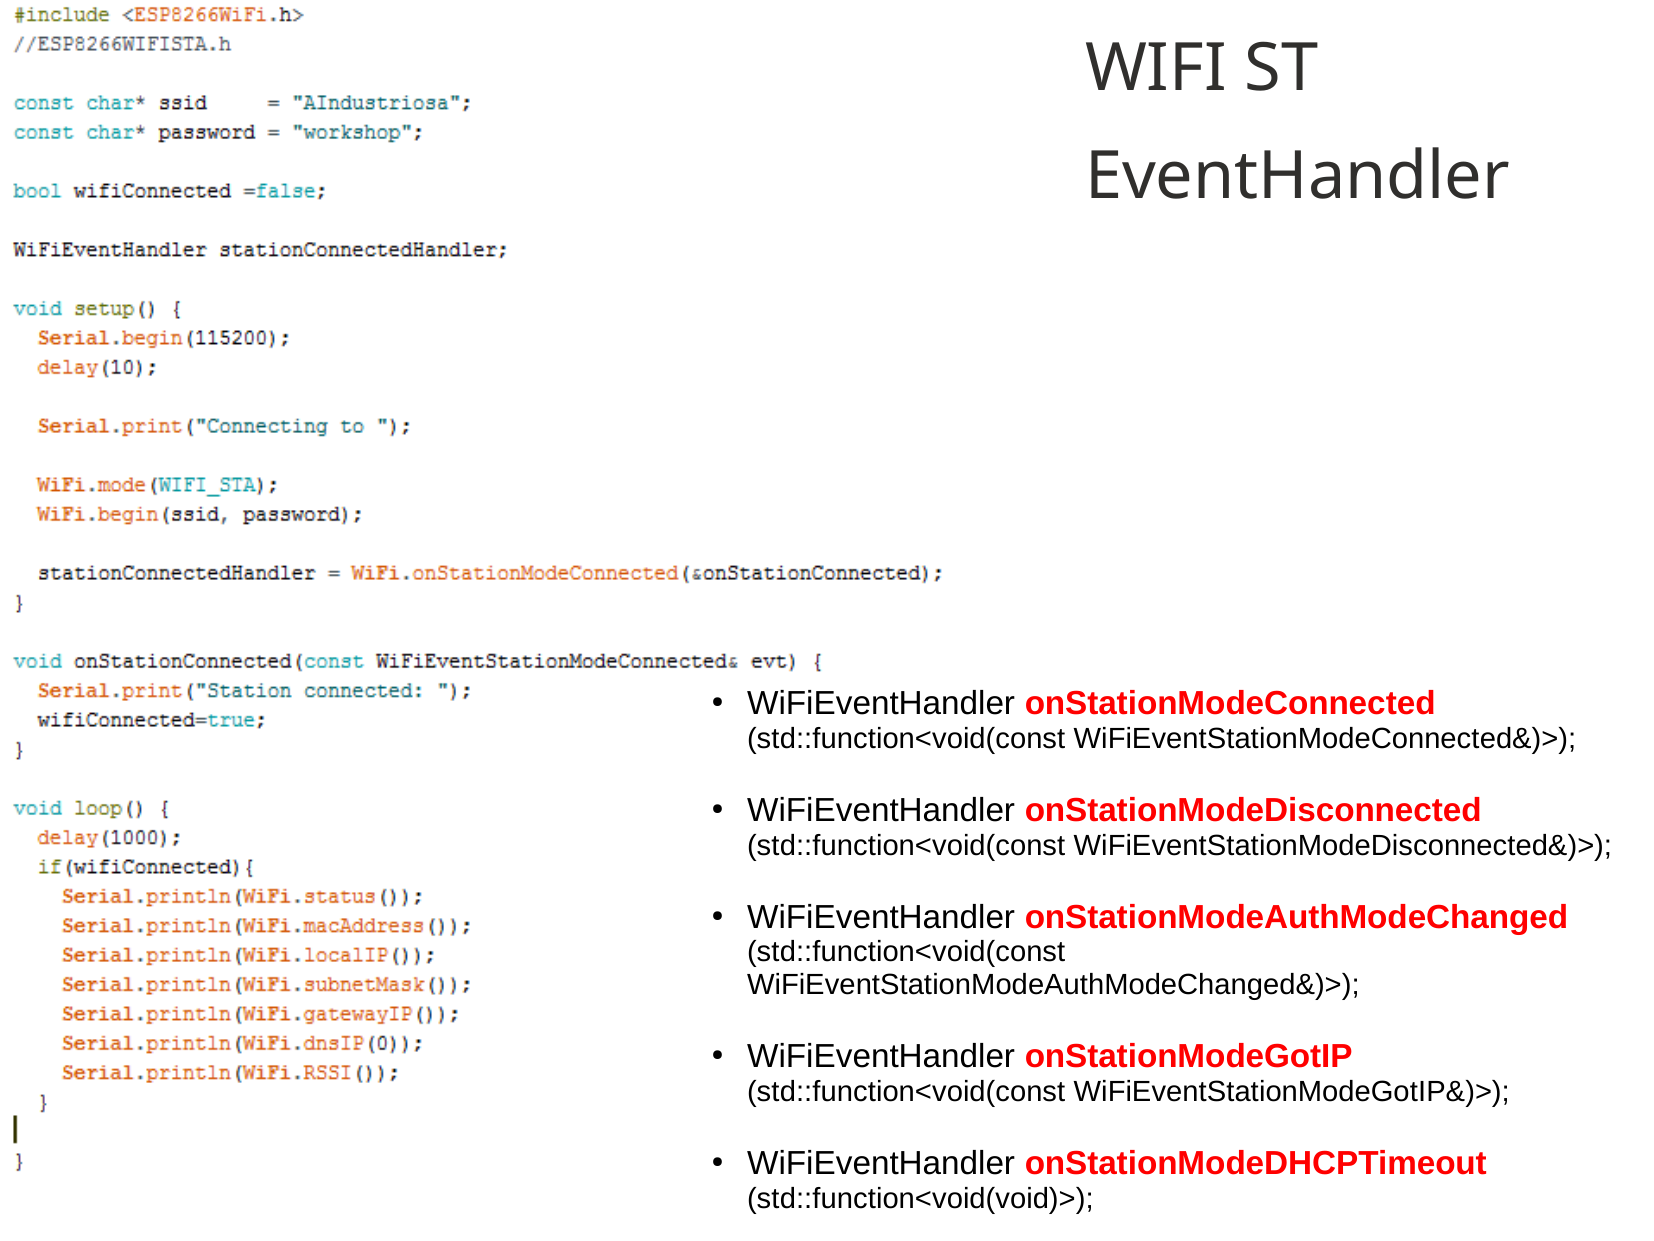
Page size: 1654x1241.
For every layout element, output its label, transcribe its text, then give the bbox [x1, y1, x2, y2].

text_box WiFiEventHandler onStationModeConnected (std::function<void(const WiFiEventStationModeConnected&)>); WiFiEventHandler onStationModeDisconnected (std::function<void(const WiFiEventStationModeDisconnected&)>); WiFiEventHandler onStationModeAuthModeChanged (std::function<void(const WiFiEventStationModeAuthModeChanged&)>); WiFiEventHandler onStationModeGotIP (std::function<void(const WiFiEventStationModeGotIP&)>); WiFiEventHandler onStationModeDHCPTimeout (std::function<void(void)>); [696, 640, 1642, 1241]
picture [0, 0, 957, 1185]
text_box WIFI ST EventHandler [1070, 11, 1607, 249]
